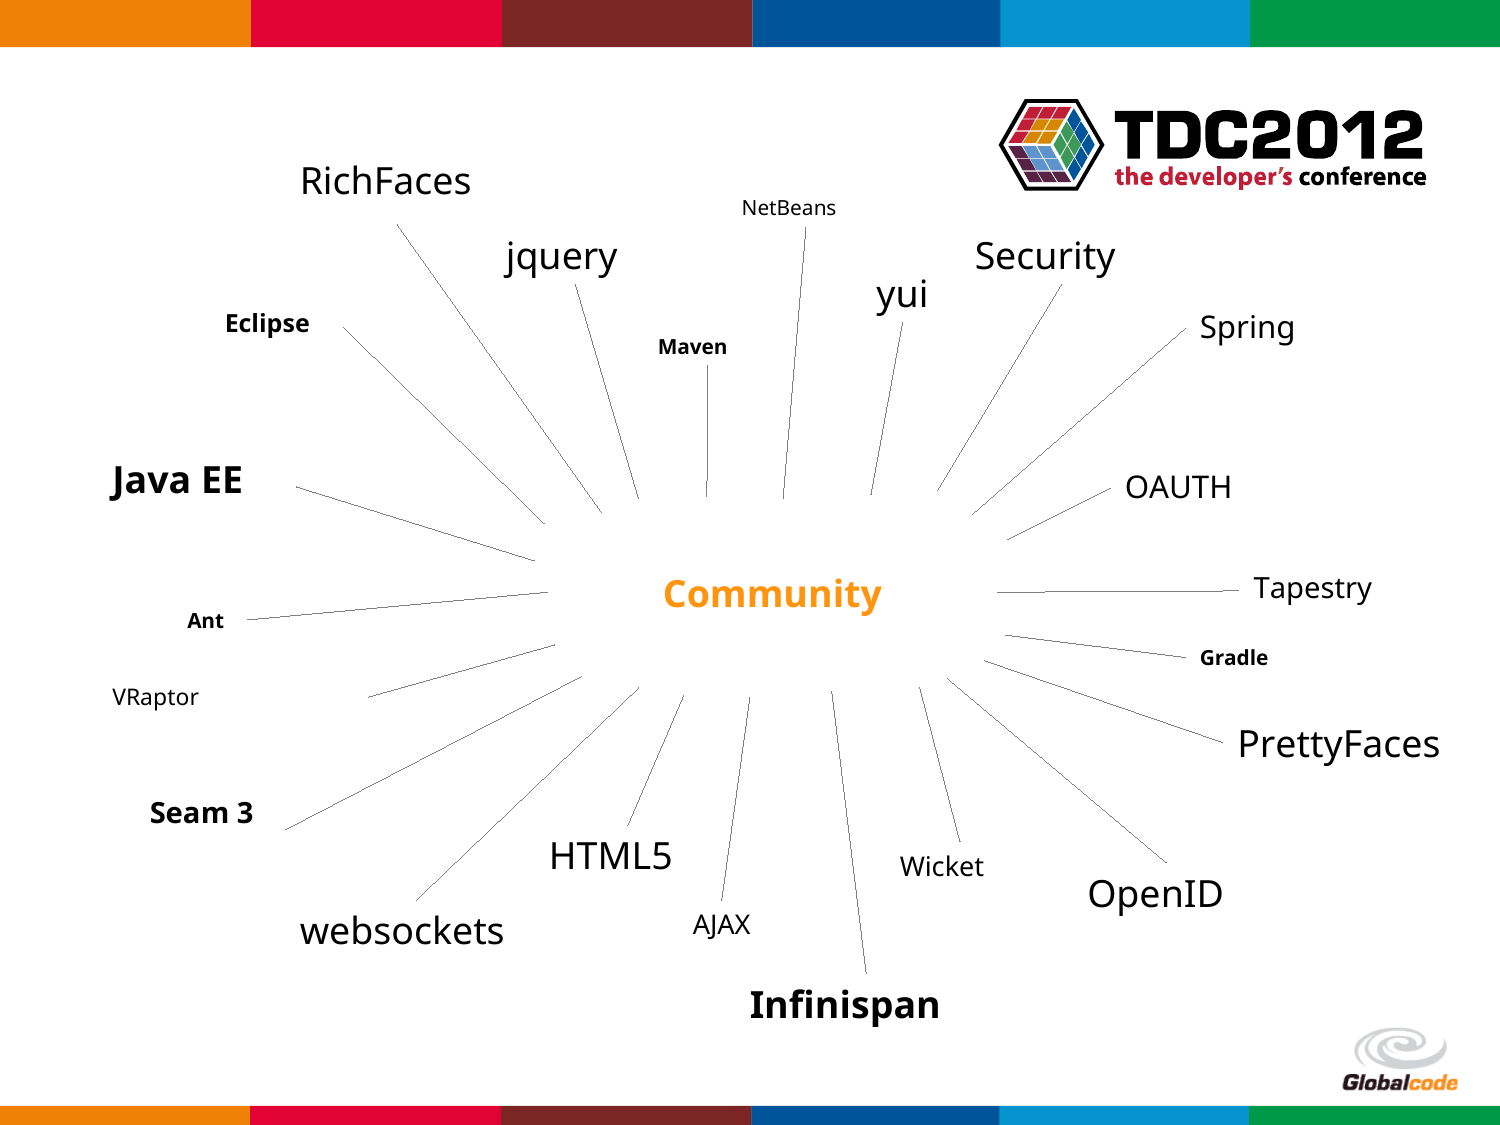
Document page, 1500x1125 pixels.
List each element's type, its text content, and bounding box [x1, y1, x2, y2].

text_box Spring [1185, 299, 1323, 357]
text_box Ant [172, 600, 248, 640]
text_box Maven [643, 326, 773, 366]
text_box PrettyFaces [1222, 712, 1486, 773]
text_box Eclipse [210, 299, 344, 356]
text_box jquery [491, 224, 661, 285]
text_box Wicket [885, 841, 1036, 889]
text_box Tapestry [1238, 562, 1411, 620]
text_box OpenID [1072, 862, 1261, 923]
picture [1340, 999, 1459, 1105]
text_box websockets [285, 900, 548, 960]
text_box AJAX [660, 900, 784, 948]
text_box Community [547, 562, 998, 623]
text_box Security [960, 224, 1163, 285]
text_box Infinispan [735, 973, 998, 1034]
text_box RichFaces [285, 149, 511, 225]
text_box yui [845, 262, 961, 323]
text_box NetBeans [726, 187, 886, 228]
text_box Seam 3 [135, 787, 286, 873]
text_box Gradle [1185, 637, 1315, 678]
text_box OAUTH [1110, 459, 1271, 517]
text_box Java EE [97, 448, 297, 526]
text_box HTML5 [534, 825, 722, 885]
text_box VRaptor [97, 675, 369, 720]
